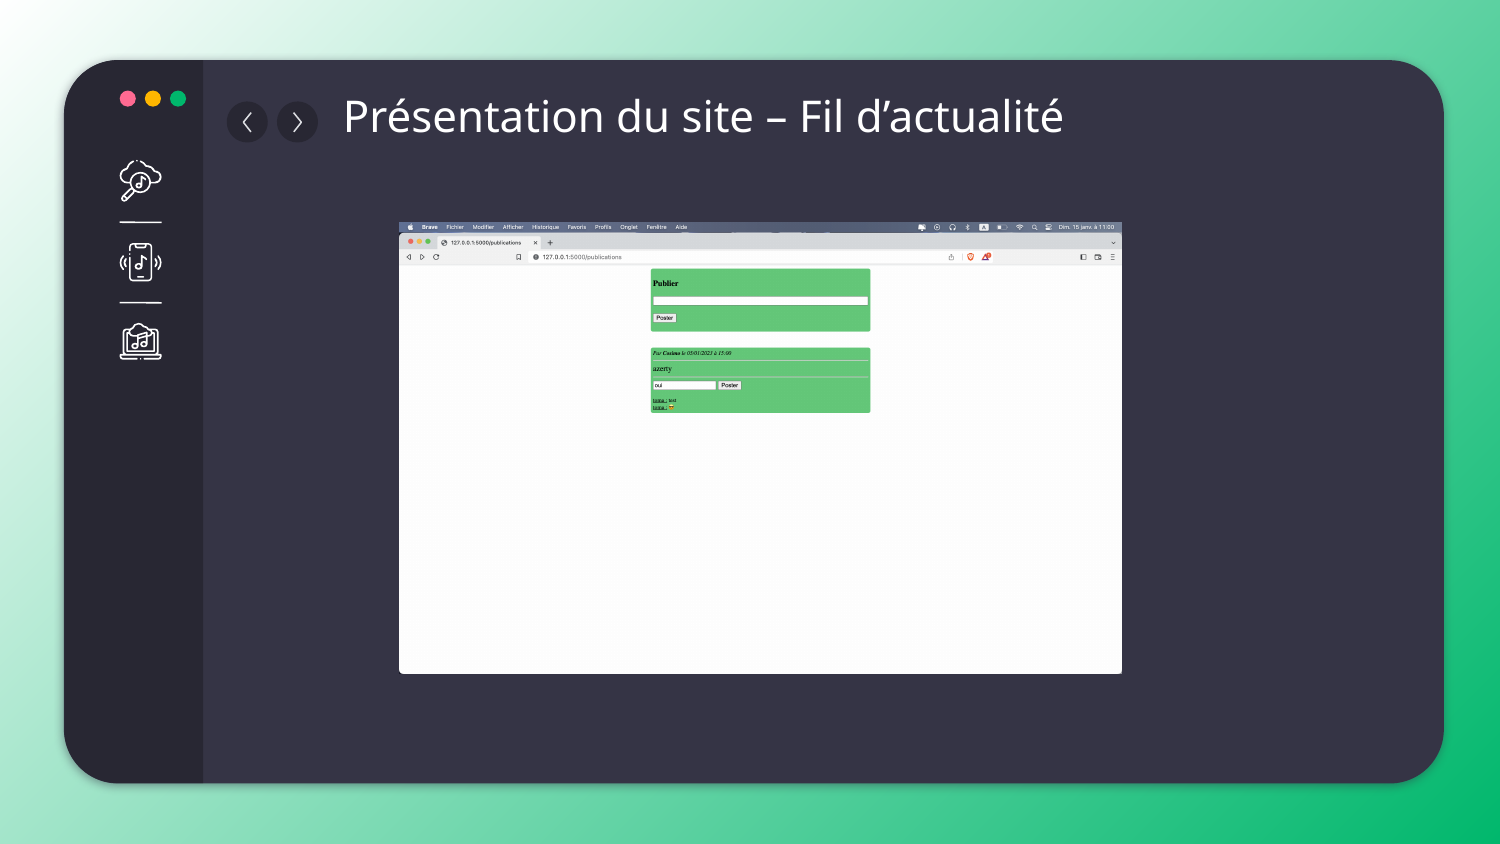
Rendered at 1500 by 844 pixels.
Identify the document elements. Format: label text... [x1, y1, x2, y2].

text_box [129, 243, 153, 282]
text_box [134, 254, 148, 270]
text_box [169, 90, 187, 107]
title Présentation du site – Fil d’actualité [327, 88, 1382, 190]
text_box [276, 101, 318, 143]
text_box [119, 160, 162, 202]
text_box [226, 101, 268, 143]
text_box [119, 322, 162, 360]
text_box [154, 255, 162, 271]
text_box [119, 90, 136, 107]
text_box [119, 255, 127, 271]
text_box [144, 90, 161, 107]
picture [399, 222, 1122, 674]
